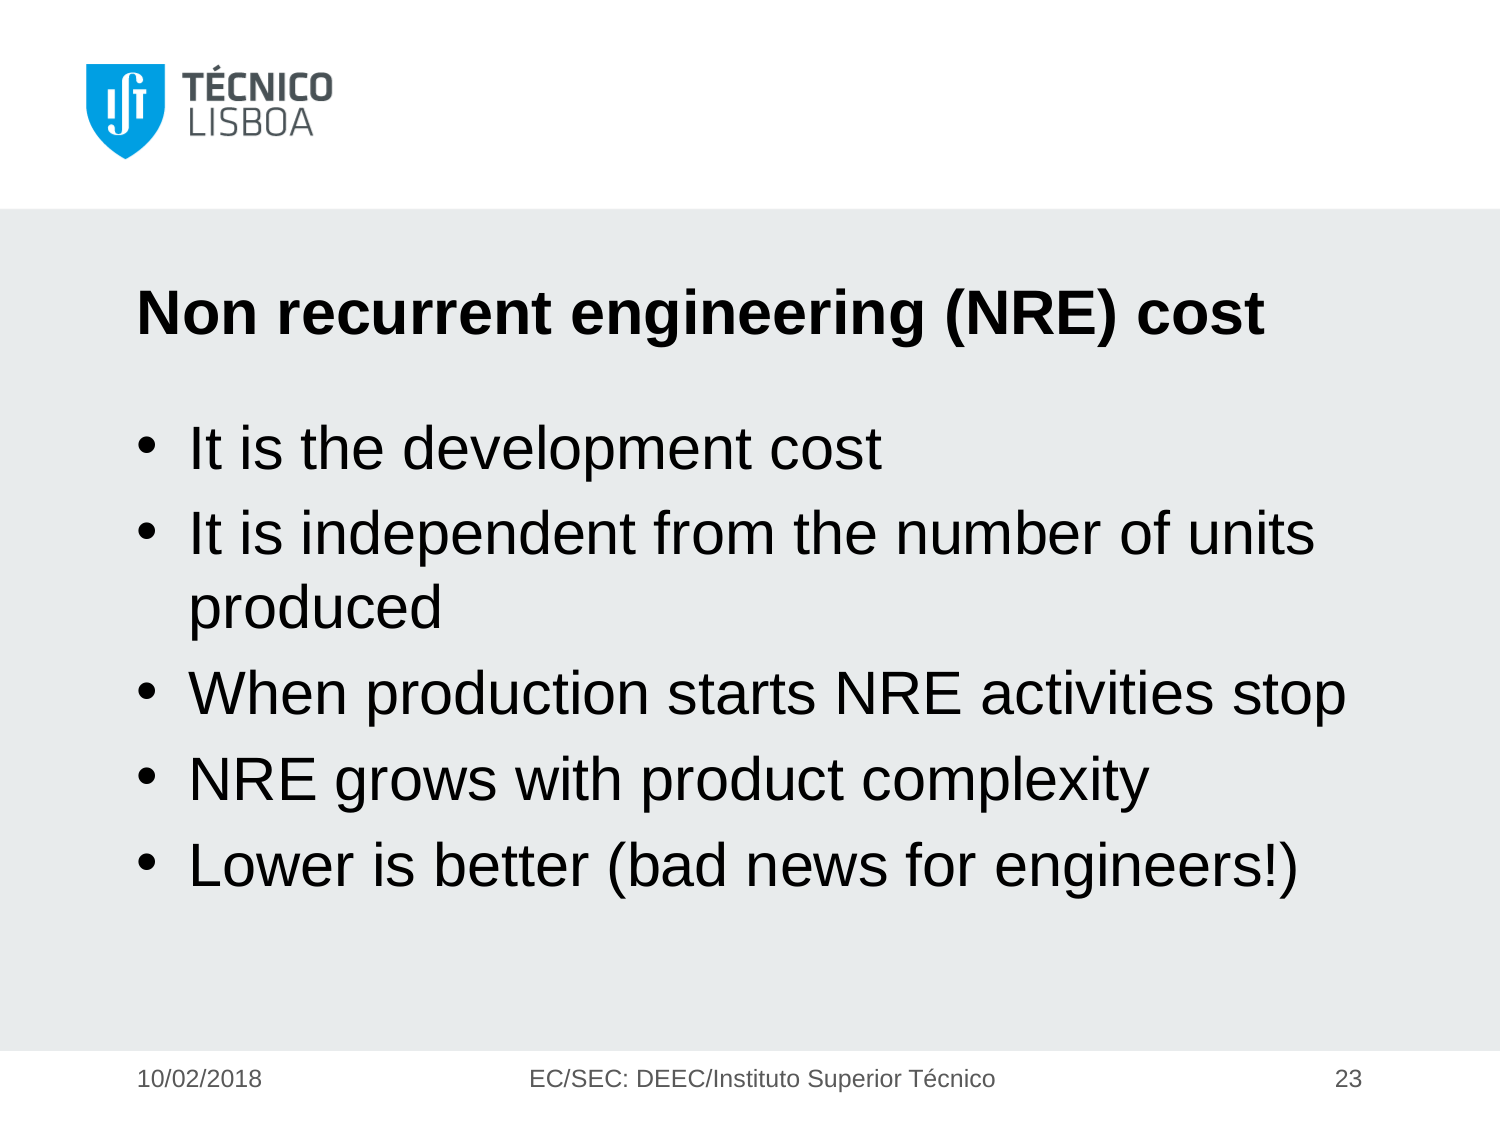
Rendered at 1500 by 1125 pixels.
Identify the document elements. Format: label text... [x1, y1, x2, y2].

slide_number 10/02/2018 [121, 1052, 425, 1103]
list It is the development cost It is independent from the number of units produced When production starts NRE activities stop NRE grows with product complexity Lower is better (bad news for engineers!) [121, 400, 1378, 1005]
footer EC/SEC: DEEC/Instituto Superior Técnico [512, 1052, 1021, 1103]
title Non recurrent engineering (NRE) cost [121, 237, 1378, 381]
slide_number <number> [1077, 1052, 1378, 1103]
picture [0, 0, 1500, 1125]
